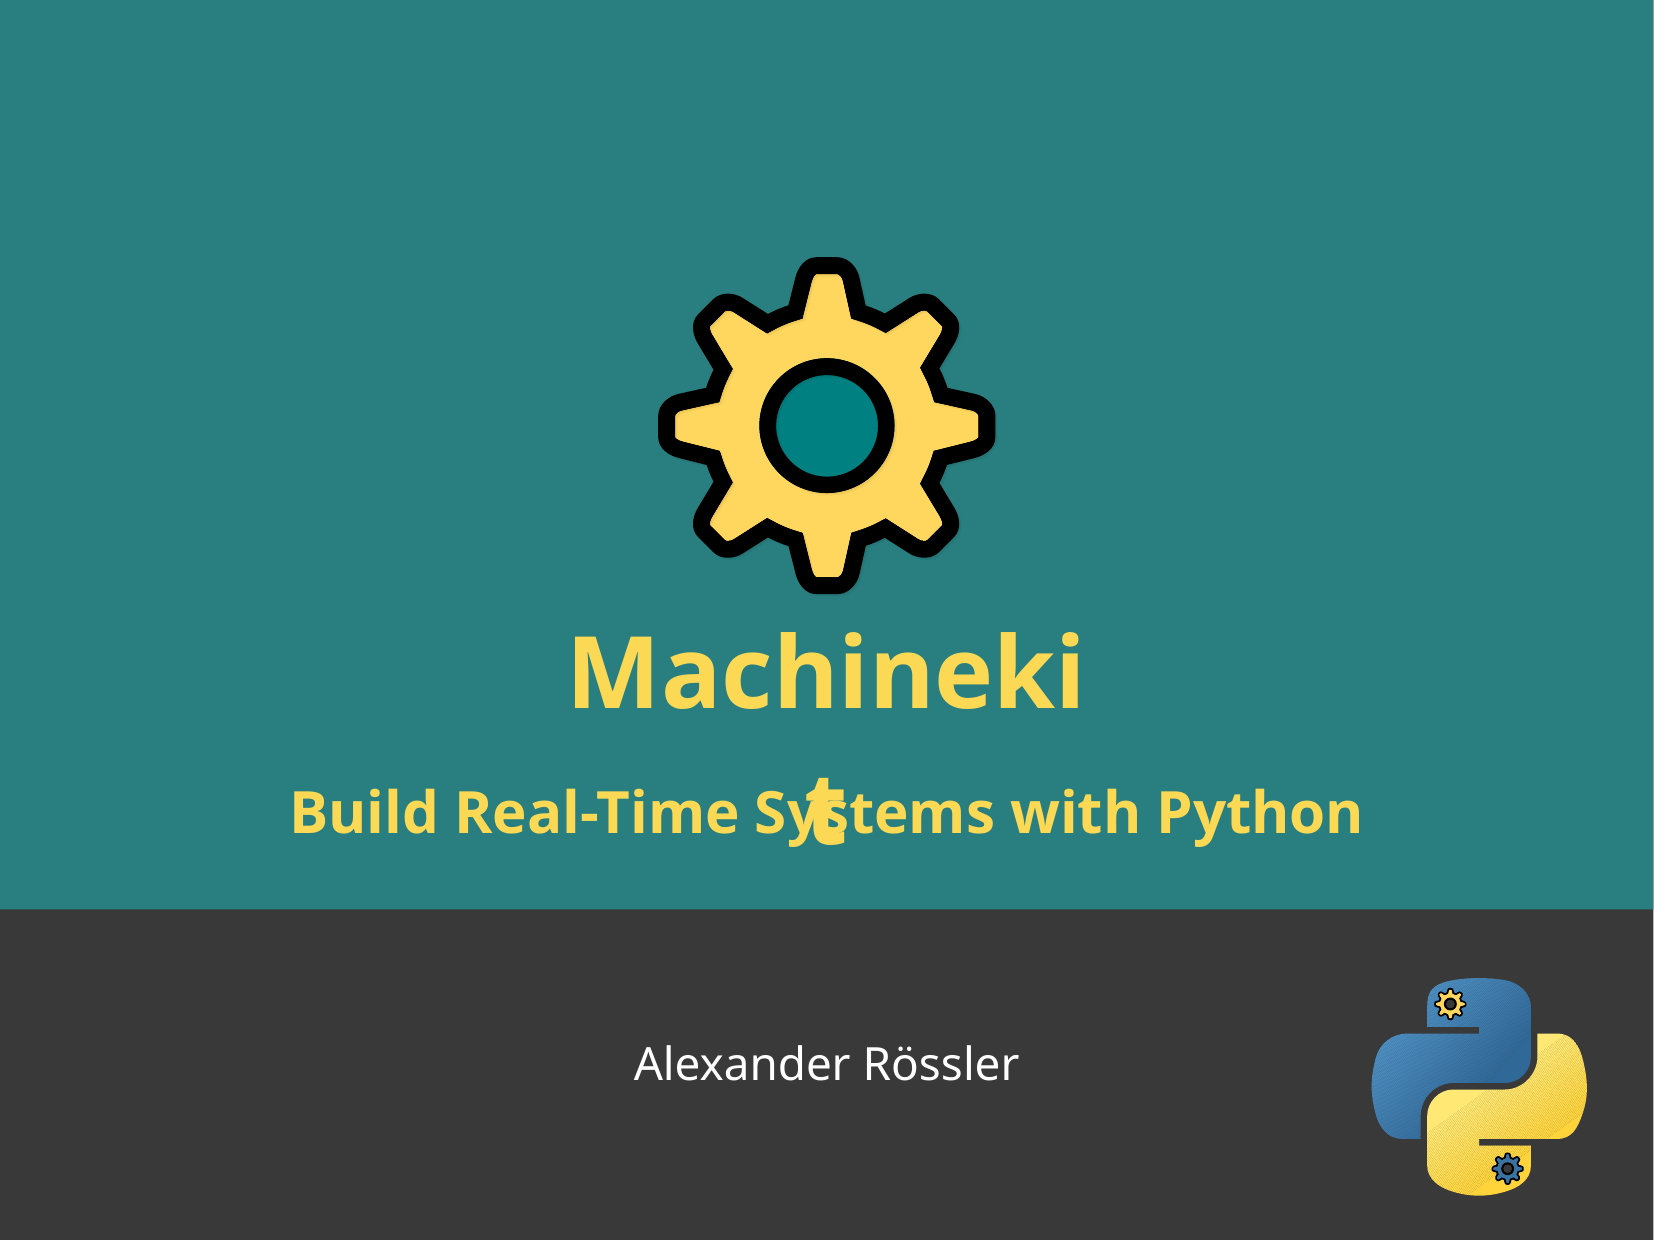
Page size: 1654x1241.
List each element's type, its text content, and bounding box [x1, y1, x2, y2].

title Build Real-Time Systems with Python [59, 732, 1595, 890]
subtitle Alexander Rössler [59, 944, 1595, 1182]
picture [1358, 968, 1595, 1205]
